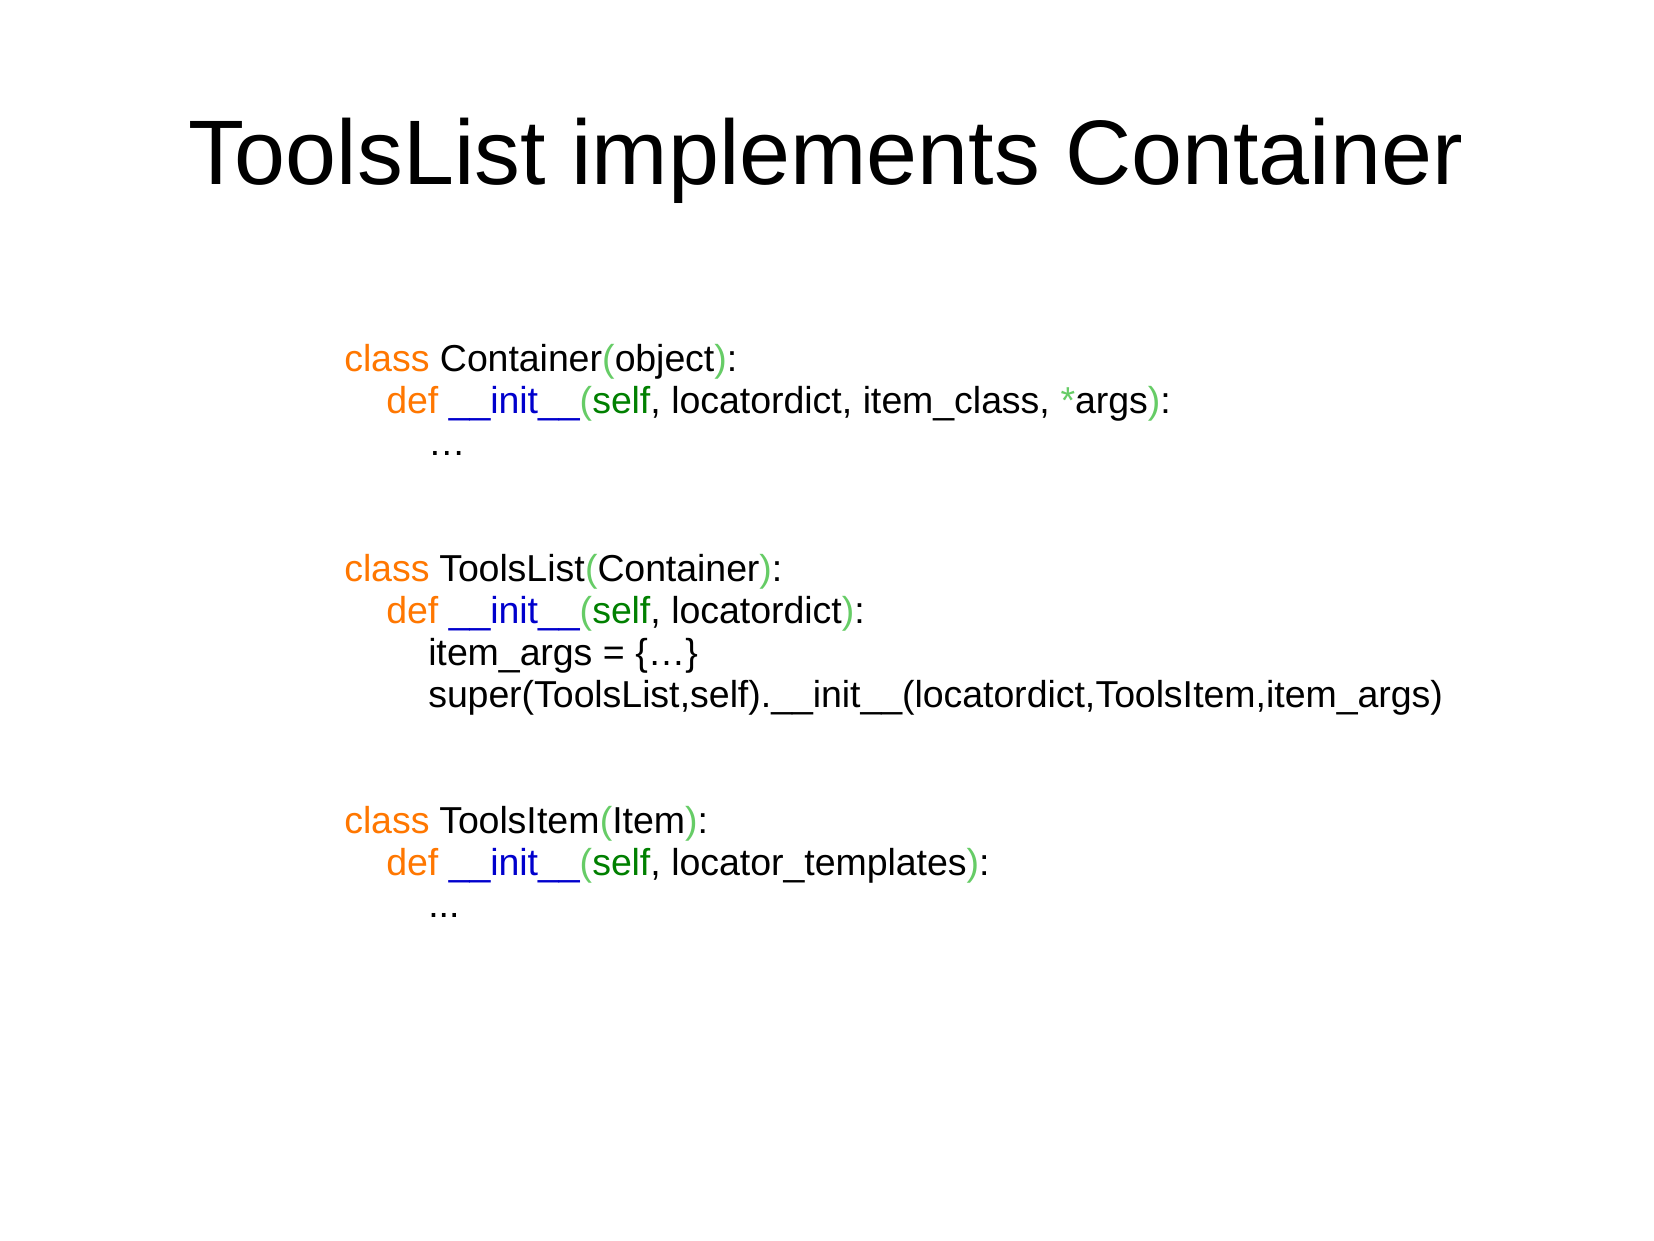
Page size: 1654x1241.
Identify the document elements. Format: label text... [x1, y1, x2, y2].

text_box class Container(object): def __init__(self, locatordict, item_class, *args): … class ToolsList(Container): def __init__(self, locatordict): item_args = {…} super(ToolsList,self).__init__(locatordict,ToolsItem,item_args) class ToolsItem(Item): def __init__(self, locator_templates): ... [329, 330, 1459, 933]
title ToolsList implements Container [82, 49, 1571, 257]
